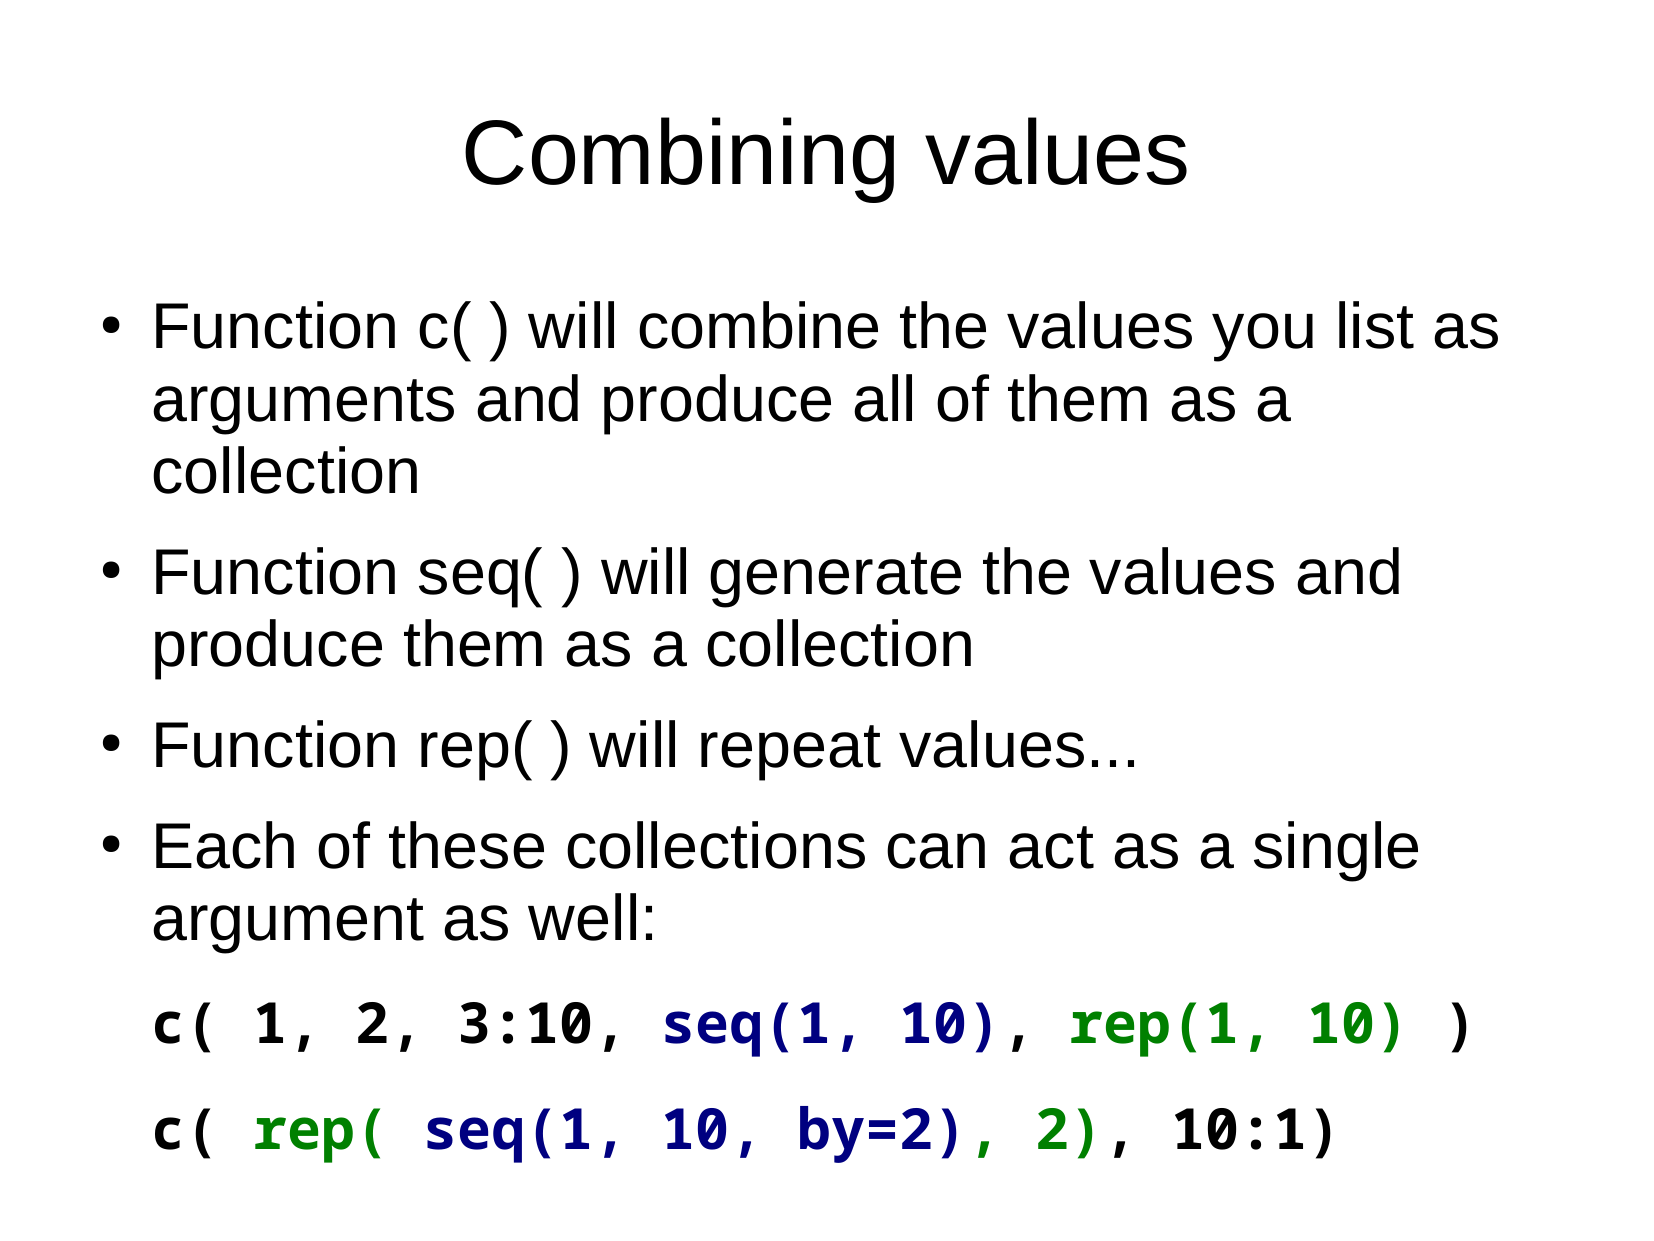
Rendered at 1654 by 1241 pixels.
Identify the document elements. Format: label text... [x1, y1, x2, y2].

list Function c( ) will combine the values you list as arguments and produce all of them as a collection Function seq( ) will generate the values and produce them as a collection Function rep( ) will repeat values... Each of these collections can act as a single argument as well: c( 1, 2, 3:10, seq(1, 10), rep(1, 10) ) c( rep( seq(1, 10, by=2), 2), 10:1) [82, 290, 1571, 1170]
title Combining values [82, 49, 1571, 257]
